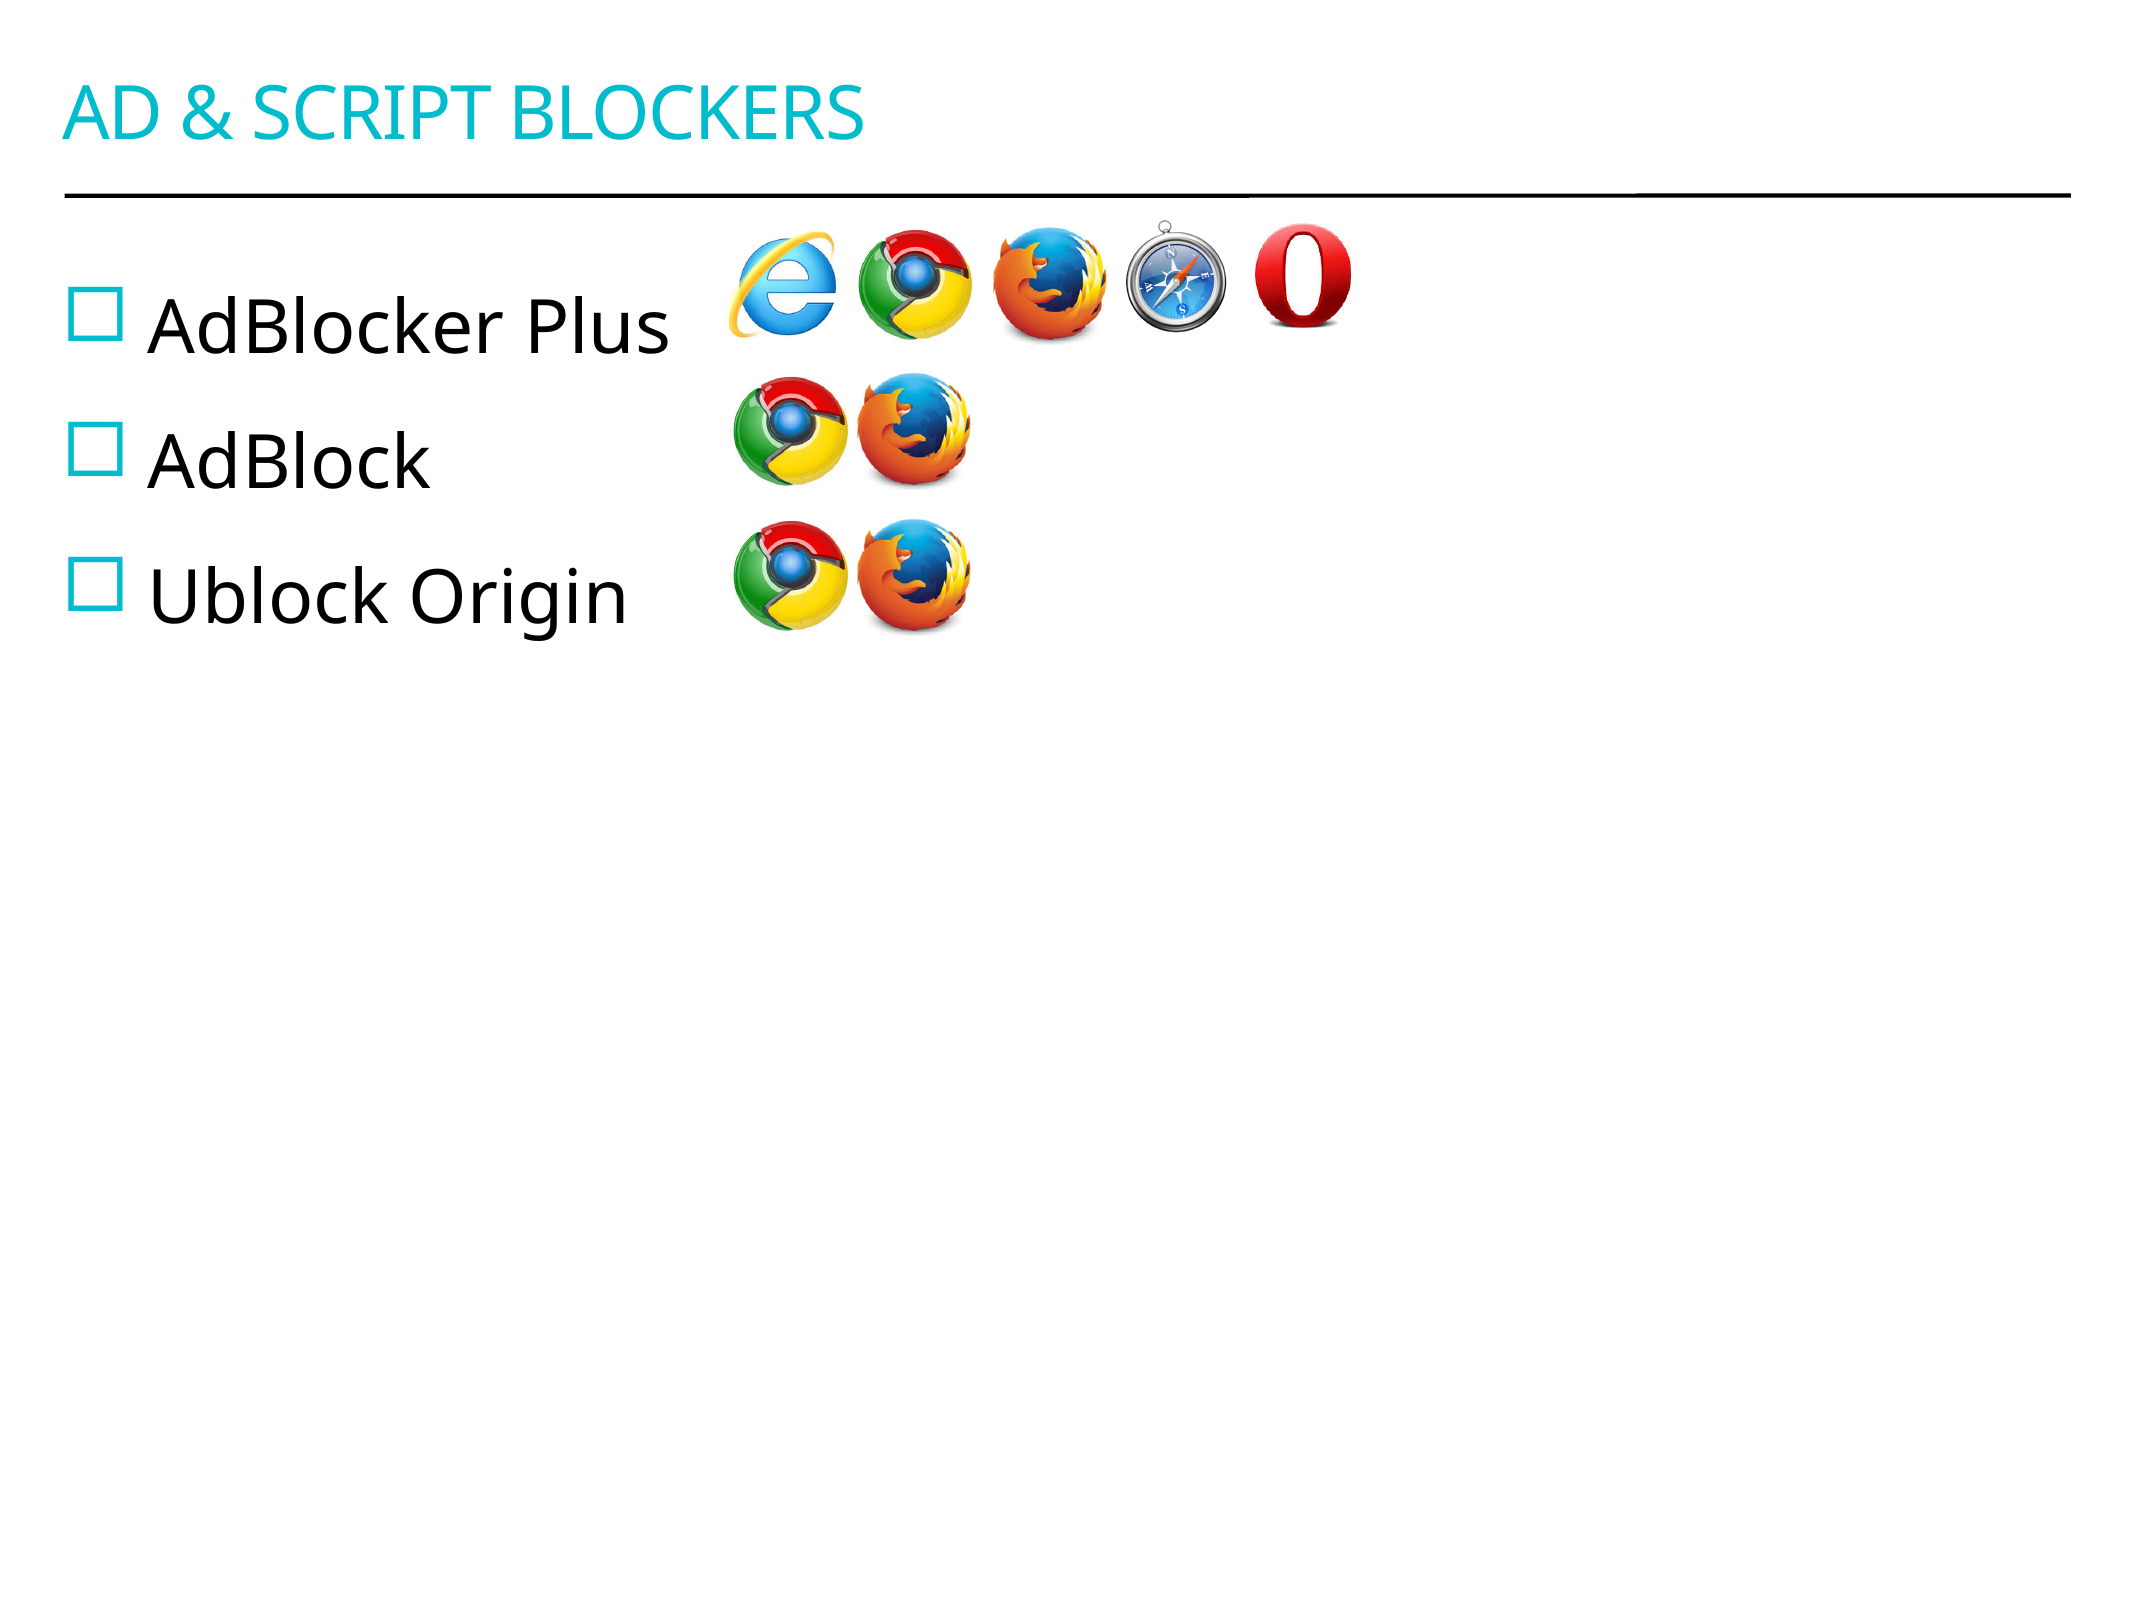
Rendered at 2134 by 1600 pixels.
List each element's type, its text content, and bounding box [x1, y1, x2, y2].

text_box Ad & script blockers [62, 49, 2071, 169]
picture [730, 371, 851, 491]
picture [854, 370, 974, 490]
picture [990, 224, 1110, 345]
picture [854, 516, 974, 636]
picture [855, 224, 975, 345]
text_box AdBlocker Plus AdBlock Ublock Origin [62, 233, 2071, 1486]
picture [720, 224, 840, 345]
picture [1251, 215, 1355, 336]
picture [1116, 215, 1237, 336]
picture [730, 515, 851, 636]
